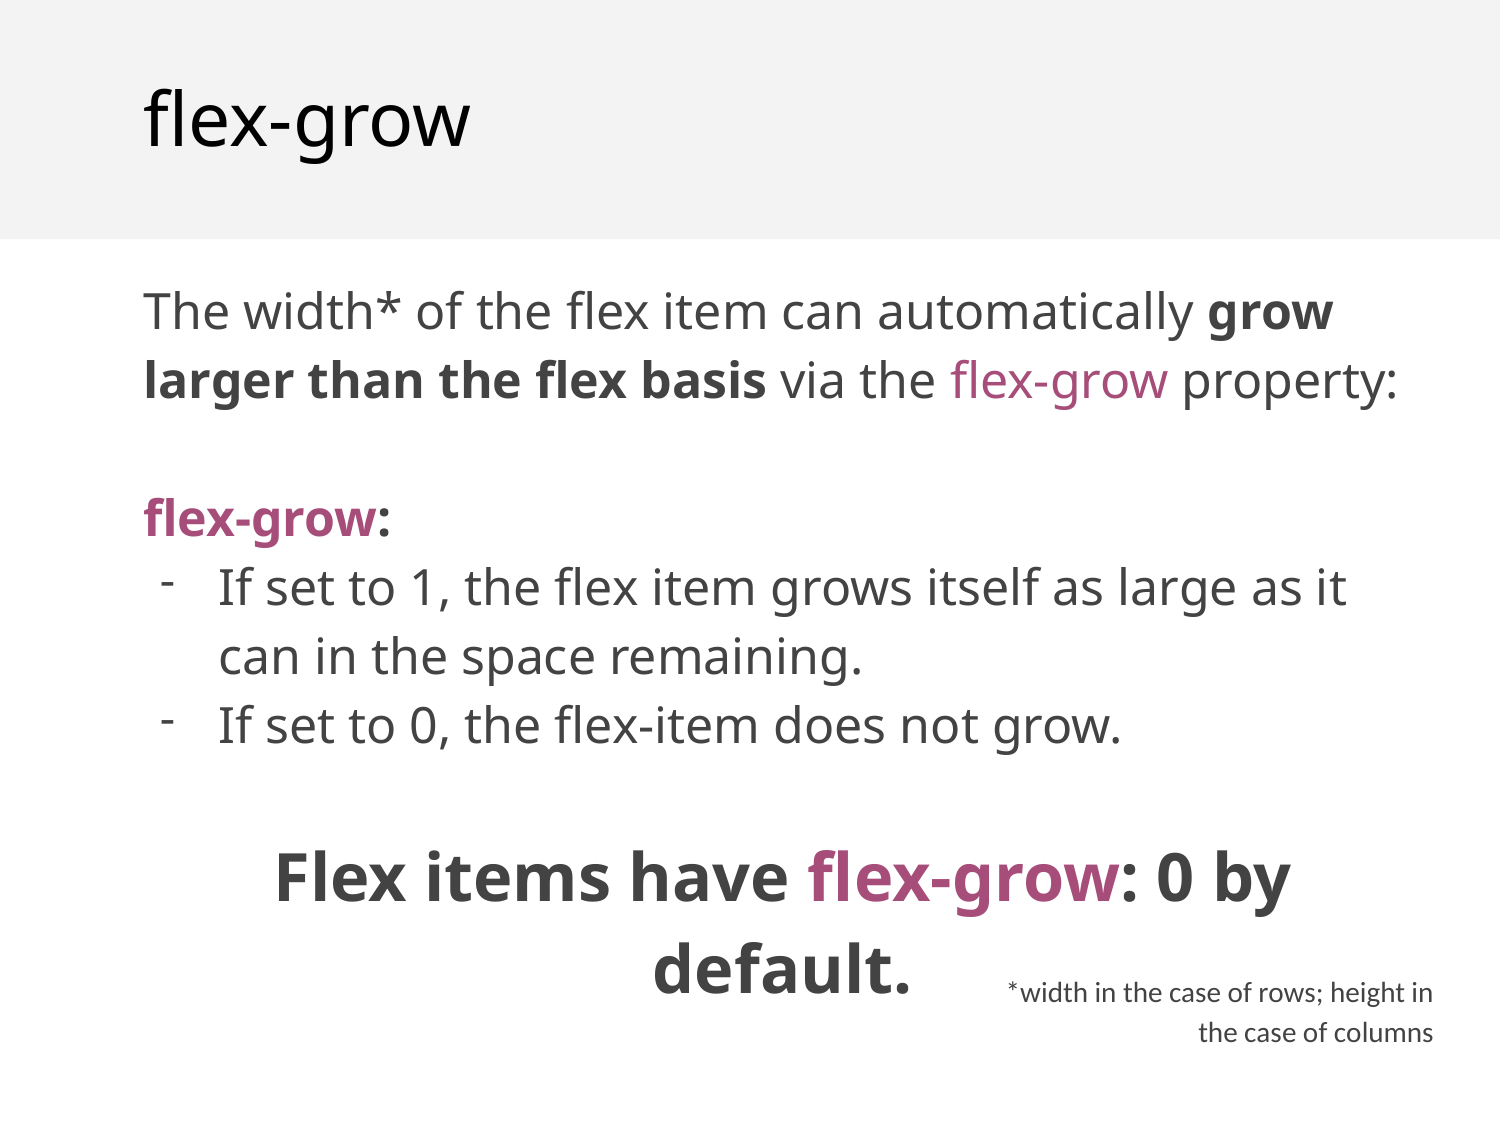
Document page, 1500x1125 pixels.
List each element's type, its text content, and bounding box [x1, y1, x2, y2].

title flex-grow [128, 56, 1372, 183]
list The width* of the flex item can automatically grow larger than the flex basis via the flex-grow property: flex-grow: If set to 1, the flex item grows itself as large as it can in the space remaining. If set to 0, the flex-item does not grow. Flex items have flex-grow: 0 by default. [128, 255, 1437, 883]
list *width in the case of rows; height in the case of columns [951, 952, 1449, 1099]
